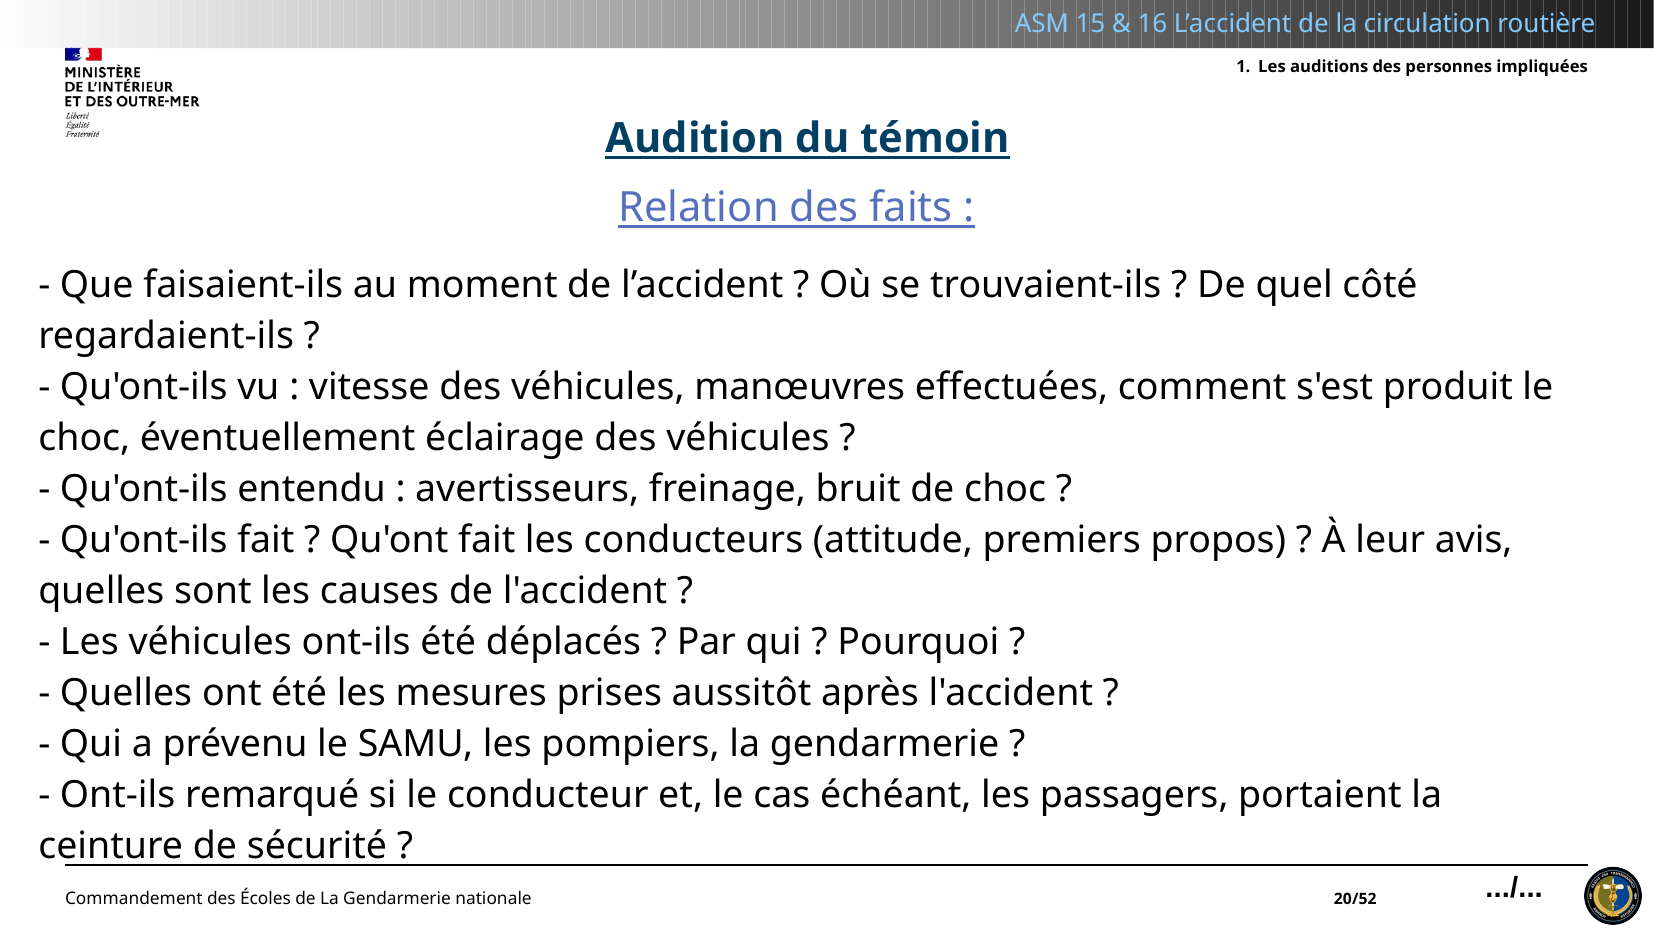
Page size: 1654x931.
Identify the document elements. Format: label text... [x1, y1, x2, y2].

text_box Audition du témoin [590, 100, 1063, 167]
list LES AUDITIONS DES PERSONNES IMPLIQUÉES [598, 56, 1589, 122]
text_box .../... [1470, 863, 1569, 912]
text_box Relation des faits : - Que faisaient-ils au moment de l’accident ? Où se trouvaient-ils ? De quel côté regardaient-ils ? - Qu'ont-ils vu : vitesse des véhicules, manœuvres effectuées, comment s'est produit le choc, éventuellement éclairage des véhicules ? - Qu'ont-ils entendu : avertisseurs, freinage, bruit de choc ? - Qu'ont-ils fait ? Qu'ont fait les conducteurs (attitude, premiers propos) ? À leur avis, quelles sont les causes de l'accident ? - Les véhicules ont-ils été déplacés ? Par qui ? Pourquoi ? - Quelles ont été les mesures prises aussitôt après l'accident ? - Qui a prévenu le SAMU, les pompiers, la gendarmerie ? - Ont-ils remarqué si le conducteur et, le cas échéant, les passagers, portaient la ceinture de sécurité ? [23, 169, 1607, 875]
picture [1584, 862, 1642, 925]
picture [65, 49, 213, 138]
